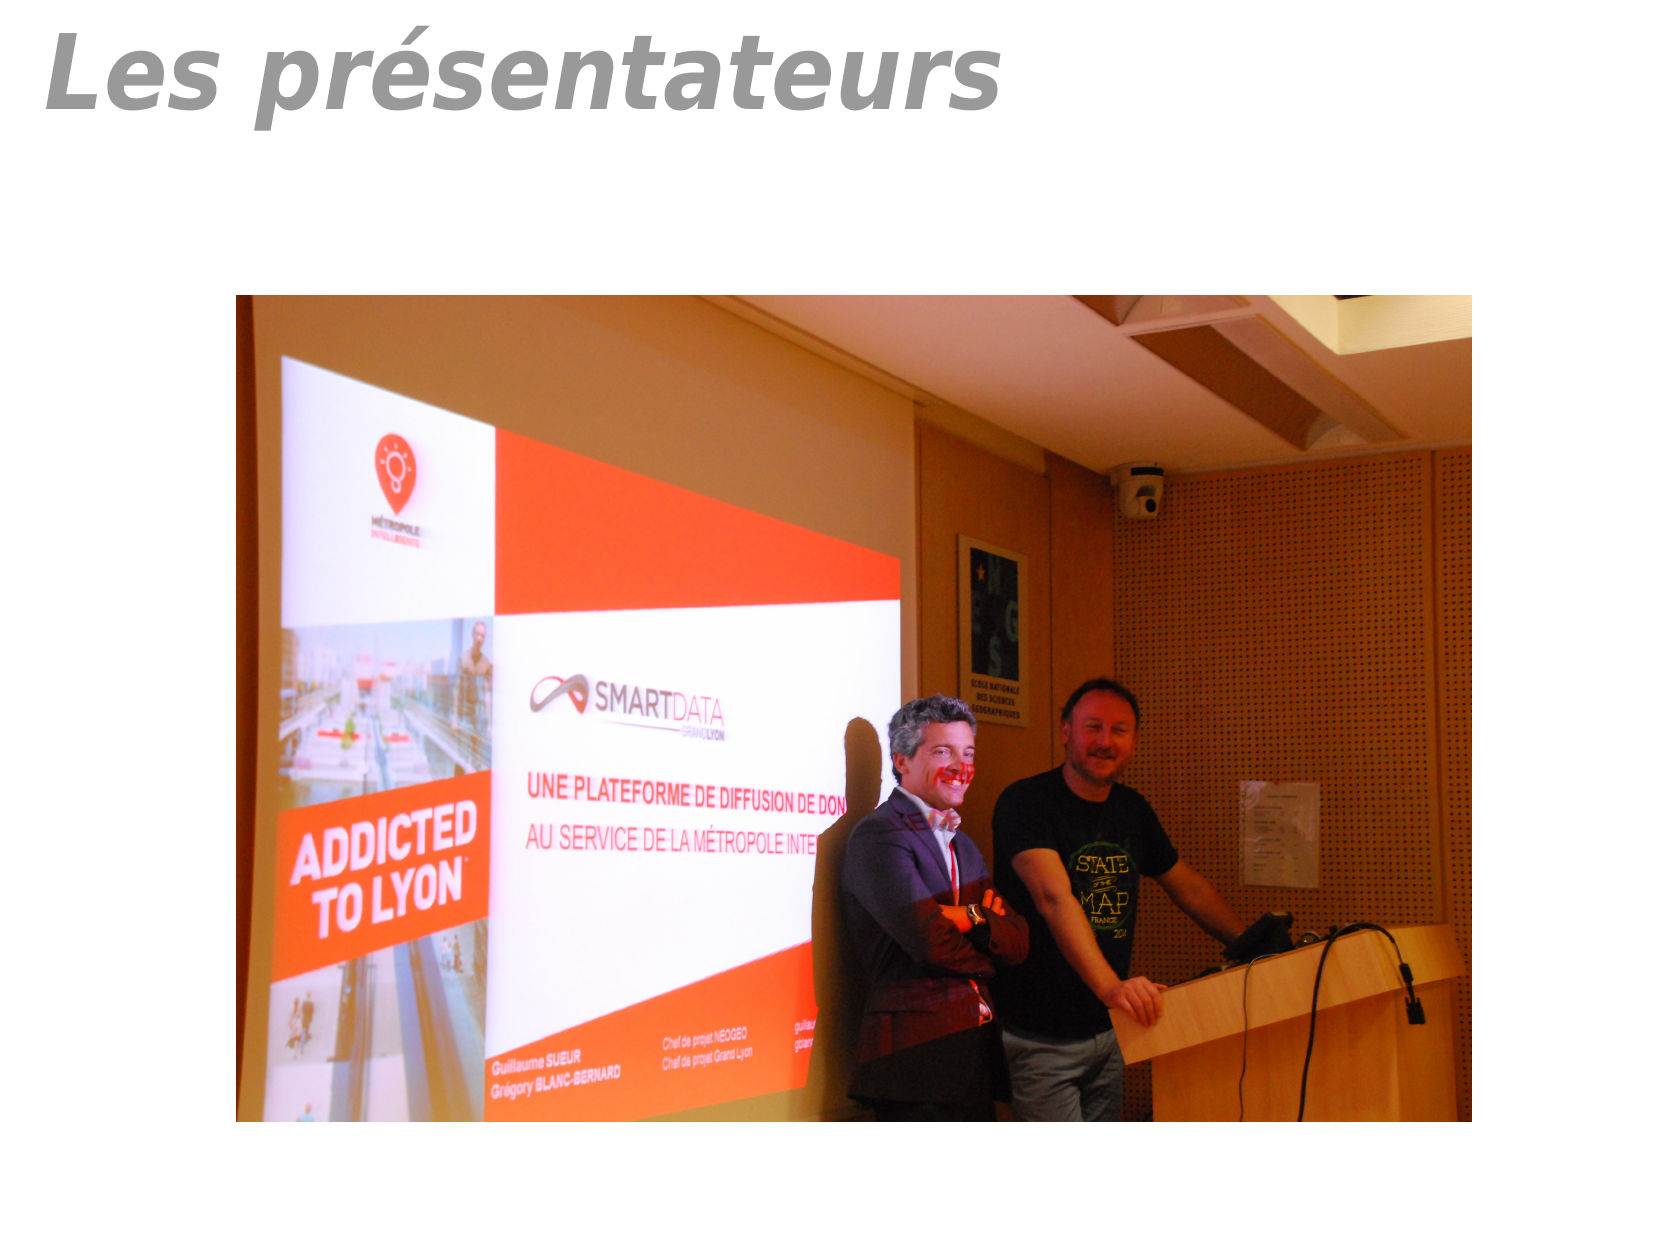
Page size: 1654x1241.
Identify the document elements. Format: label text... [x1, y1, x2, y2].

picture [236, 295, 1472, 1123]
text_box Les présentateurs [29, 5, 1020, 142]
